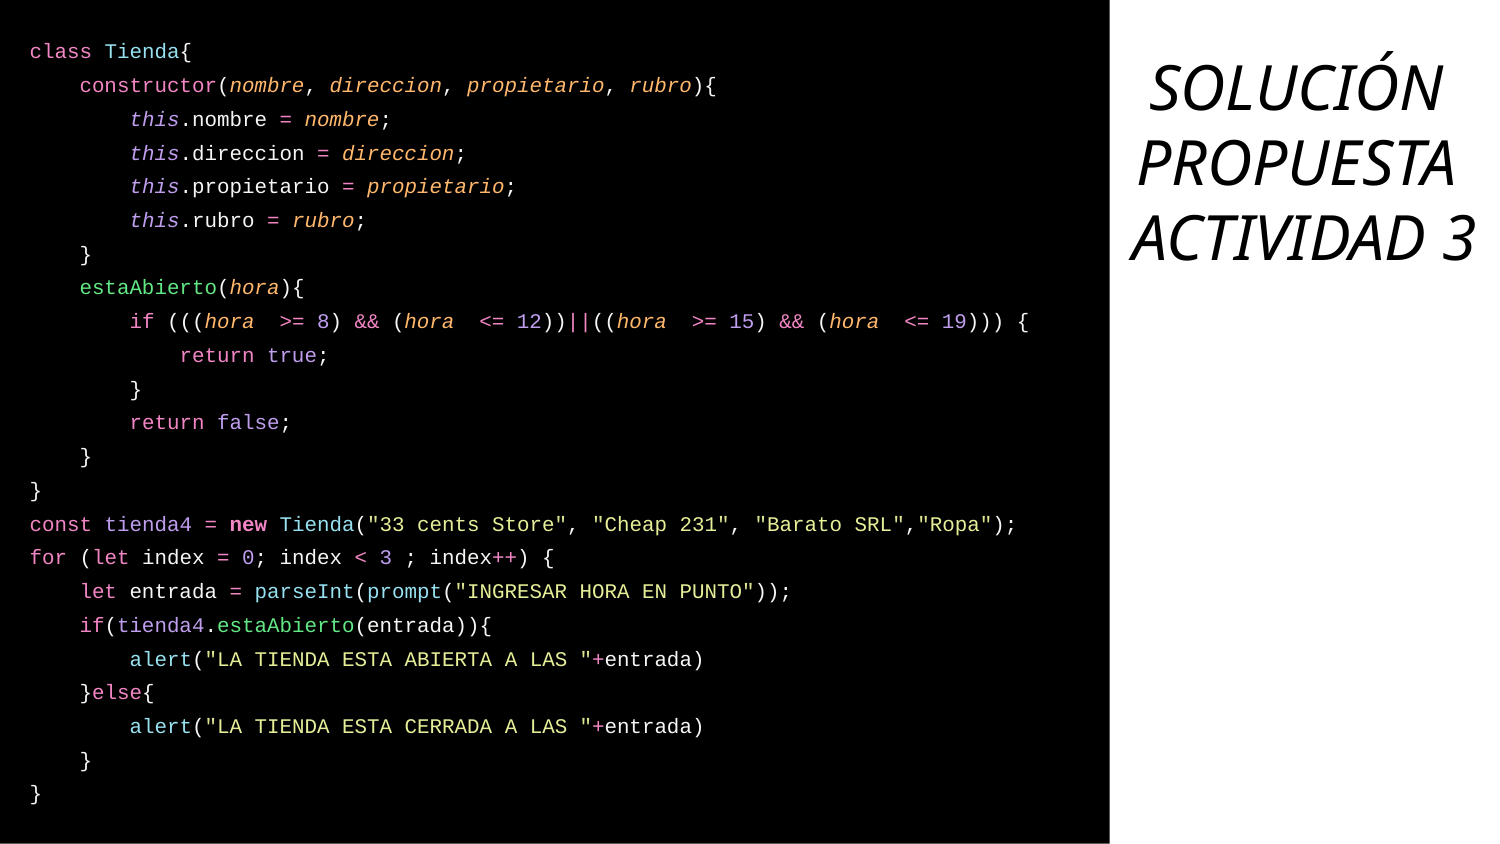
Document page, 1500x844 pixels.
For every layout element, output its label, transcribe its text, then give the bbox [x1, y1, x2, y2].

text_box SOLUCIÓN PROPUESTA ACTIVIDAD 3 [1110, 0, 1500, 321]
text_box class Tienda{ constructor(nombre, direccion, propietario, rubro){ this.nombre = nombre; this.direccion = direccion; this.propietario = propietario; this.rubro = rubro; } estaAbierto(hora){ if (((hora >= 8) && (hora <= 12))||((hora >= 15) && (hora <= 19))) { return true; } return false; } } const tienda4 = new Tienda("33 cents Store", "Cheap 231", "Barato SRL","Ropa"); for (let index = 0; index < 3 ; index++) { let entrada = parseInt(prompt("INGRESAR HORA EN PUNTO")); if(tienda4.estaAbierto(entrada)){ alert("LA TIENDA ESTA ABIERTA A LAS "+entrada) }else{ alert("LA TIENDA ESTA CERRADA A LAS "+entrada) } } [0, 0, 1110, 844]
